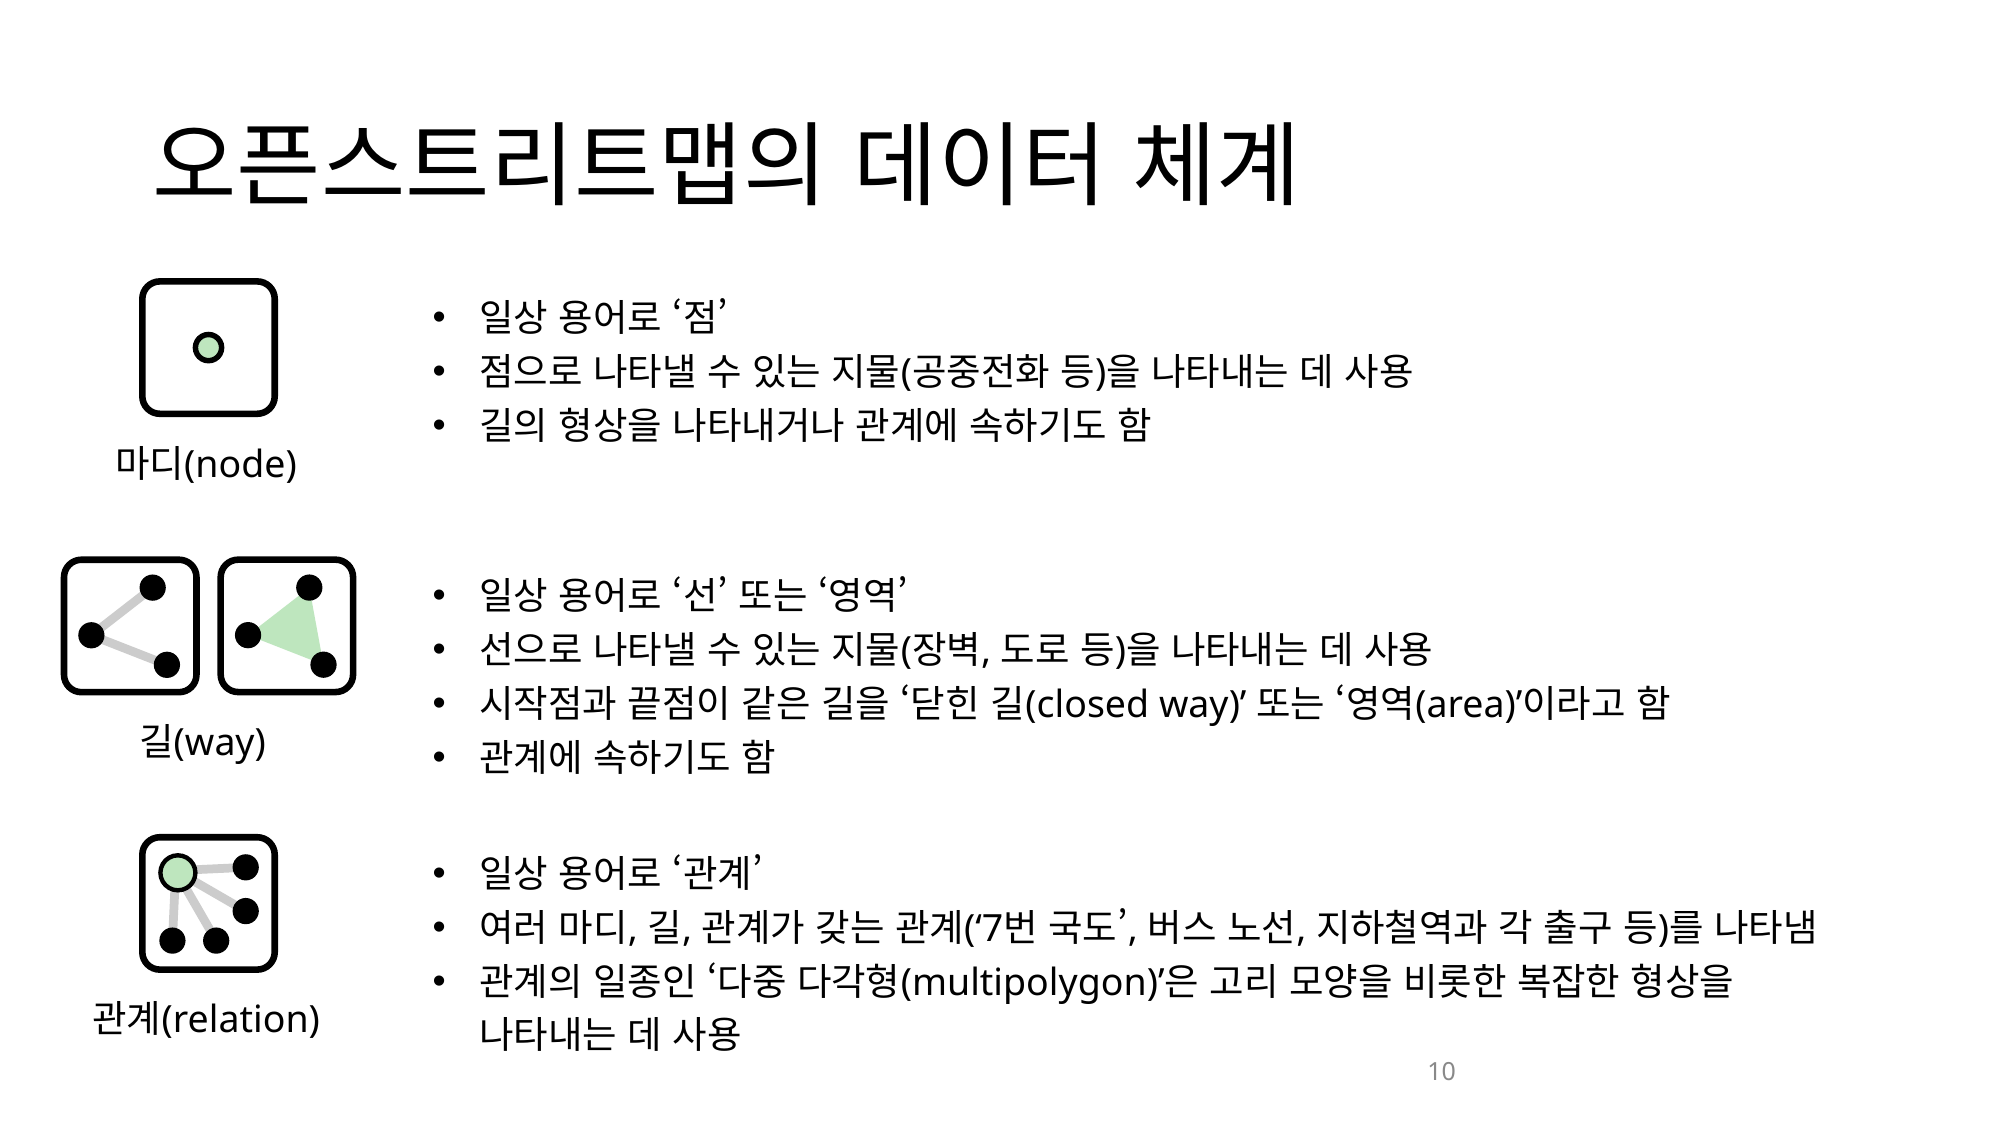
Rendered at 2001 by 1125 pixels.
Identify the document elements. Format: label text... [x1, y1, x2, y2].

picture [59, 555, 201, 697]
text_box 일상 용어로 ‘관계’ 여러 마디, 길, 관계가 갖는 관계(‘7번 국도’, 버스 노선, 지하철역과 각 출구 등)를 나타냄 관계의 일종인 ‘다중 다각형(multipolygon)’은 고리 모양을 비롯한 복잡한 형상을 나타내는 데 사용 [417, 833, 1833, 1065]
text_box 마디(node) [100, 432, 318, 494]
text_box <숫자> [1412, 1042, 1863, 1103]
picture [216, 555, 358, 697]
picture [138, 277, 279, 418]
text_box 길(way) [124, 710, 293, 771]
title 오픈스트리트맵의 데이터 체계 [137, 59, 1863, 278]
picture [138, 833, 279, 974]
text_box 일상 용어로 ‘점’ 점으로 나타낼 수 있는 지물(공중전화 등)을 나타내는 데 사용 길의 형상을 나타내거나 관계에 속하기도 함 [417, 277, 1864, 455]
text_box 관계(relation) [77, 987, 340, 1049]
text_box 일상 용어로 ‘선’ 또는 ‘영역’ 선으로 나타낼 수 있는 지물(장벽, 도로 등)을 나타내는 데 사용 시작점과 끝점이 같은 길을 ‘닫힌 길(closed way)’ 또는 ‘영역(area)’이라고 함 관계에 속하기도 함 [417, 555, 1771, 787]
